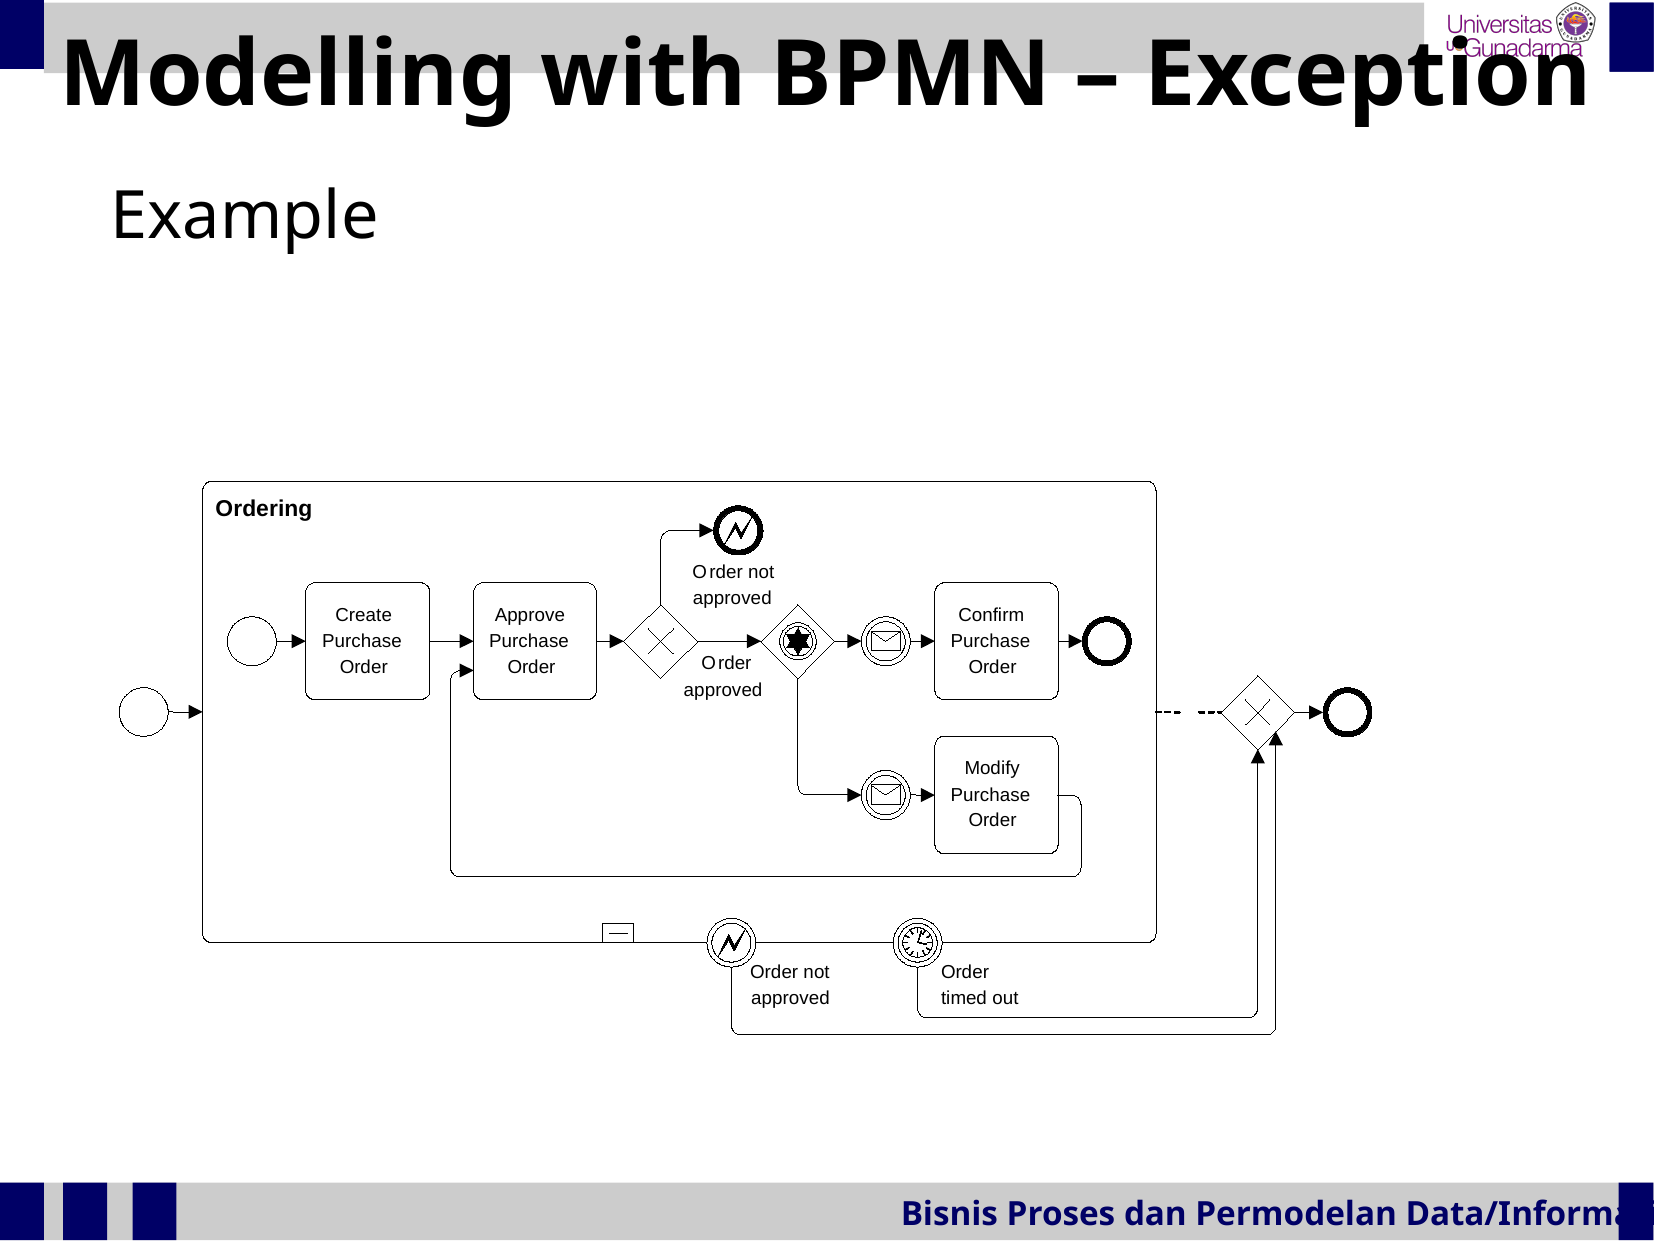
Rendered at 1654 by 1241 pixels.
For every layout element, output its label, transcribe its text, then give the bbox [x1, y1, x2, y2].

text_box [1323, 687, 1372, 736]
text_box Approve [494, 602, 571, 625]
text_box [920, 737, 1059, 853]
text_box [893, 918, 943, 967]
text_box Purchase [950, 782, 1036, 805]
text_box [120, 687, 168, 736]
text_box O [701, 651, 716, 674]
text_box [1309, 705, 1323, 720]
text_box O [692, 559, 708, 583]
text_box Order [940, 959, 995, 983]
text_box [847, 634, 861, 649]
list Example [80, 164, 1543, 1126]
text_box Order [339, 654, 388, 678]
text_box timed out [940, 985, 1019, 1009]
text_box [746, 604, 835, 678]
text_box approved [750, 985, 830, 1009]
text_box Order [968, 654, 1017, 678]
text_box [847, 788, 861, 803]
text_box [603, 924, 633, 942]
text_box Confirm [958, 602, 1025, 625]
text_box [609, 604, 698, 678]
text_box rder not [709, 559, 780, 583]
text_box Purchase [950, 628, 1036, 651]
text_box Purchase [322, 628, 402, 651]
title Modelling with BPMN – Exception [0, 0, 1654, 139]
text_box Ordering [215, 493, 313, 521]
text_box Create [335, 602, 398, 625]
text_box Order [968, 808, 1017, 831]
text_box [227, 616, 277, 665]
text_box approved [683, 677, 763, 700]
text_box Modify [964, 756, 1021, 779]
text_box rder [718, 651, 758, 674]
text_box [699, 505, 764, 554]
text_box [305, 582, 429, 699]
text_box [1068, 616, 1132, 665]
text_box Order not [750, 959, 836, 983]
text_box [862, 770, 911, 819]
text_box [1217, 675, 1295, 764]
text_box approved [692, 585, 772, 609]
text_box [706, 918, 756, 967]
text_box [459, 582, 597, 699]
text_box Purchase [489, 628, 569, 651]
text_box [188, 704, 203, 719]
text_box [291, 634, 305, 649]
text_box [920, 583, 1059, 699]
text_box Order [507, 654, 556, 678]
text_box [861, 616, 911, 665]
